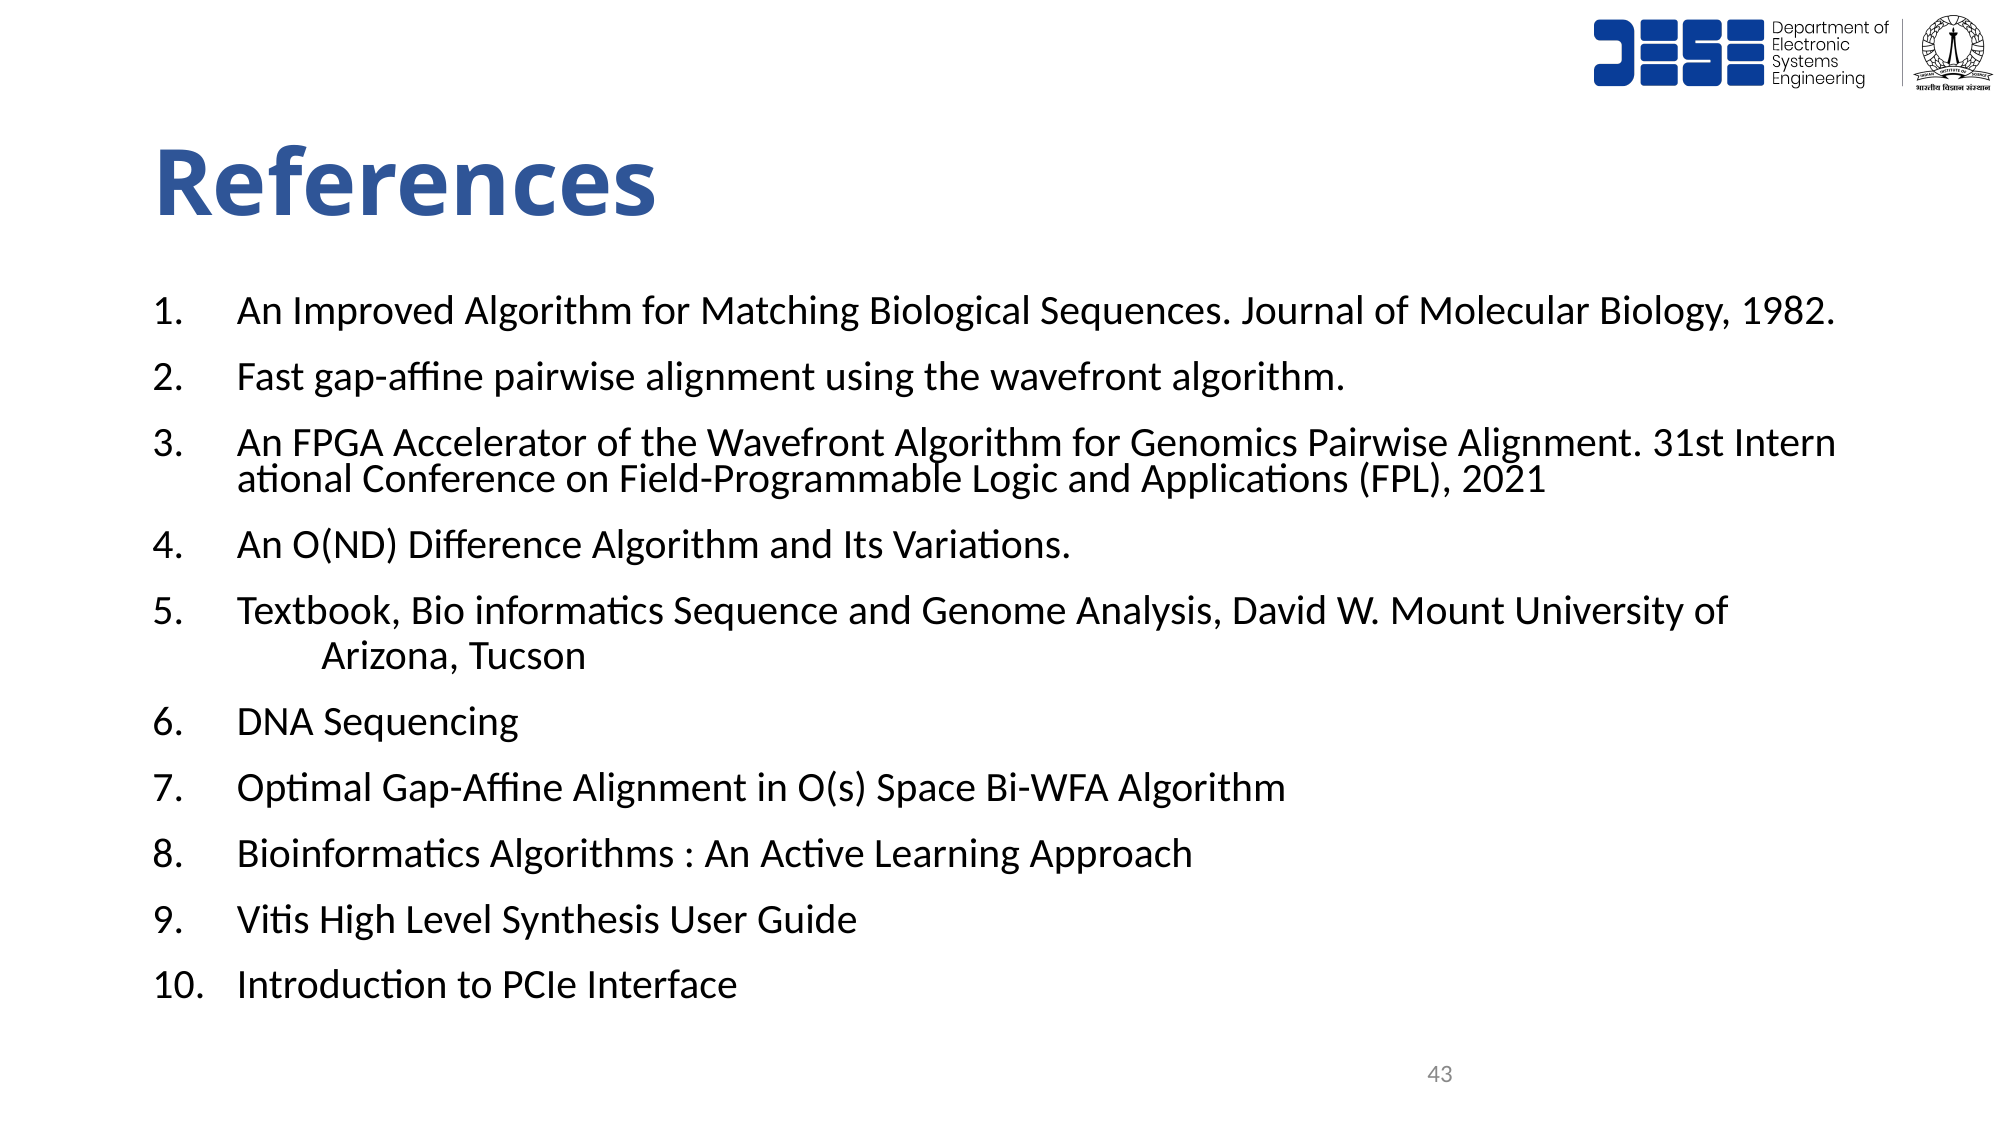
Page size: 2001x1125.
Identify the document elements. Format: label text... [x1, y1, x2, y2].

text_box [1412, 1042, 1863, 1103]
list An Improved Algorithm for Matching Biological Sequences. Journal of Molecular Biology, 1982. Fast gap-affine pairwise alignment using the wavefront algorithm. An FPGA Accelerator of the Wavefront Algorithm for Genomics Pairwise Alignment. 31st International Conference on Field-Programmable Logic and Applications (FPL), 2021 An O(ND) Difference Algorithm and Its Variations. Textbook, Bio informatics Sequence and Genome Analysis, David W. Mount University of Arizona, Tucson DNA Sequencing Optimal Gap-Affine Alignment in O(s) Space Bi-WFA Algorithm Bioinformatics Algorithms : An Active Learning Approach Vitis High Level Synthesis User Guide Introduction to PCIe Interface [137, 281, 1863, 996]
title References [137, 76, 1863, 281]
